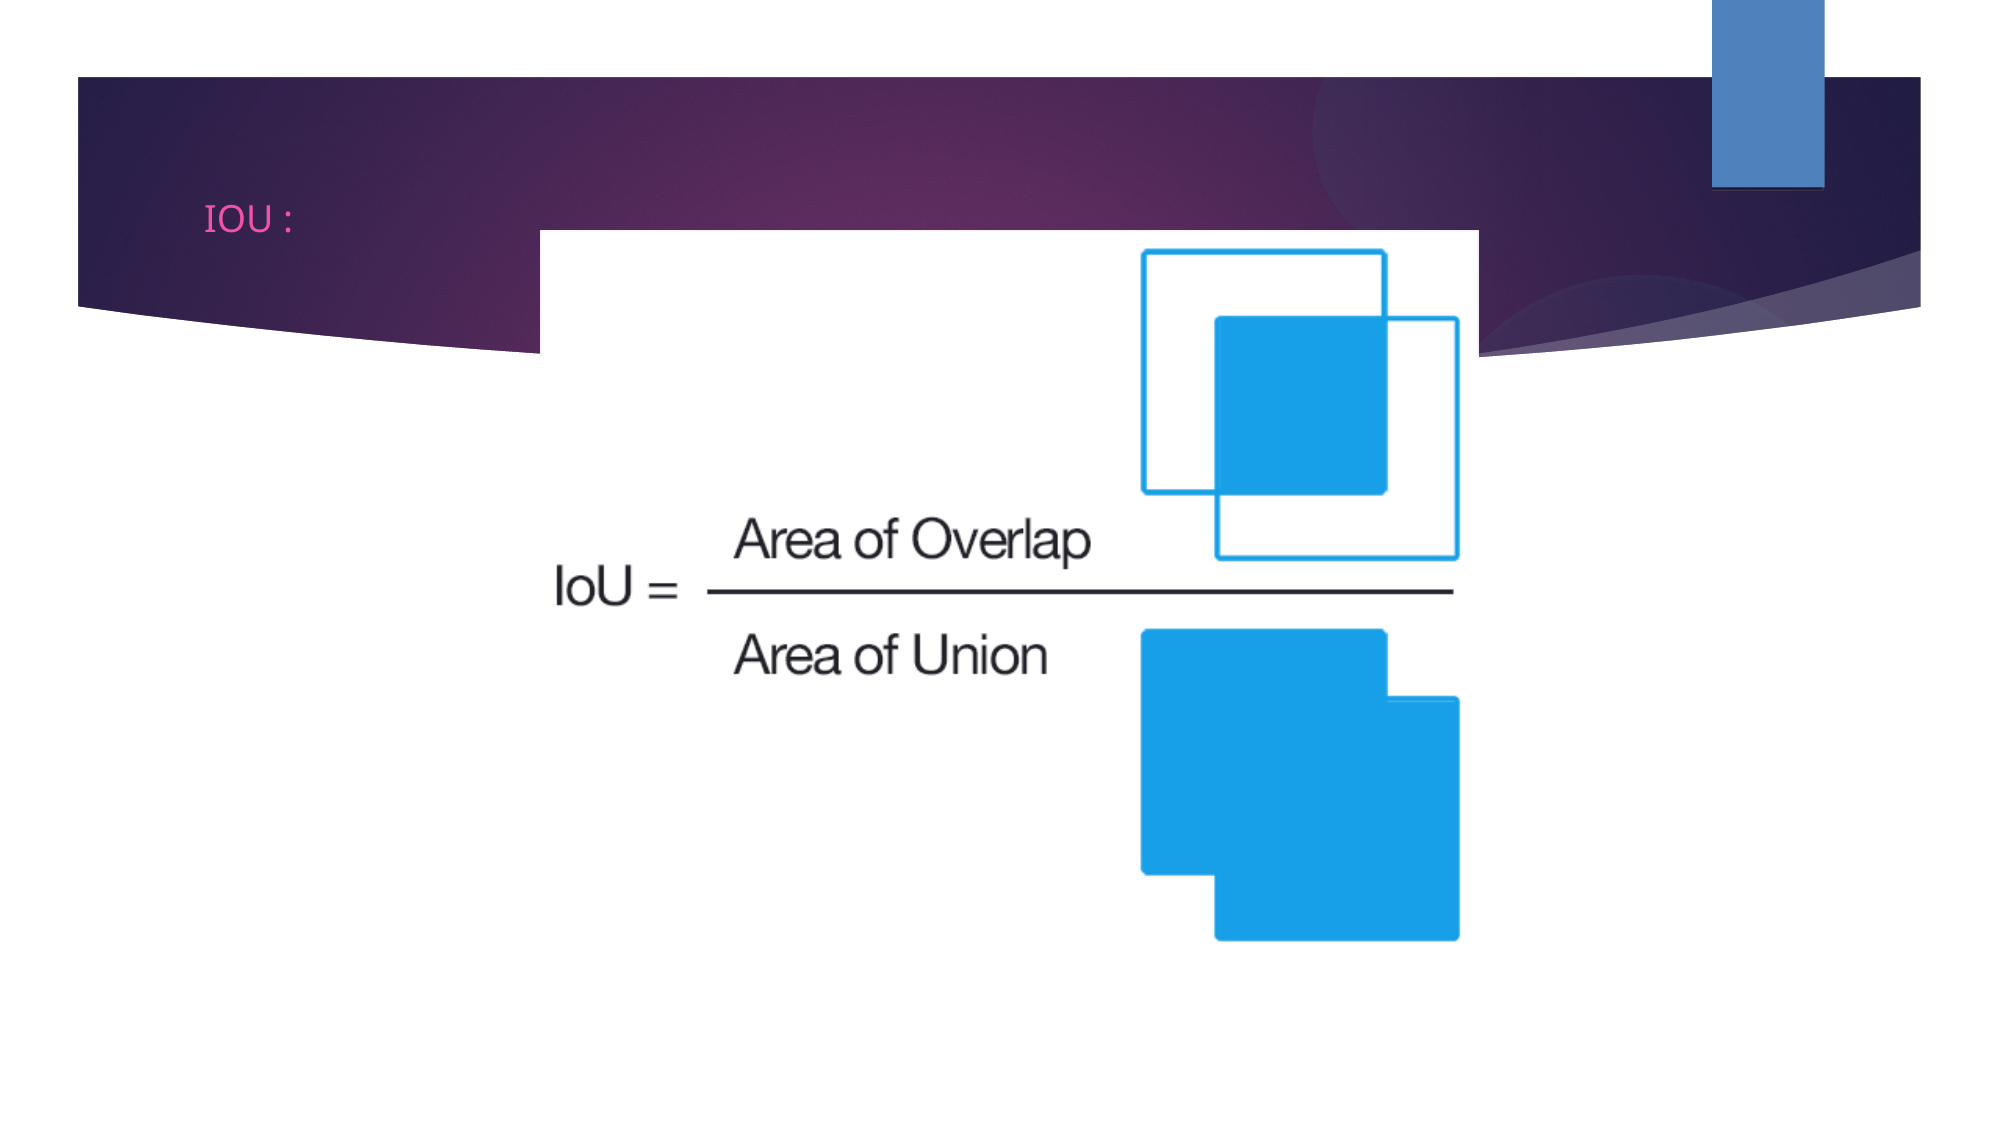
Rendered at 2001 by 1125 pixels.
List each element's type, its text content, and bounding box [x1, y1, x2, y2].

picture [79, 78, 1920, 962]
text_box IOU : [189, 159, 1627, 276]
